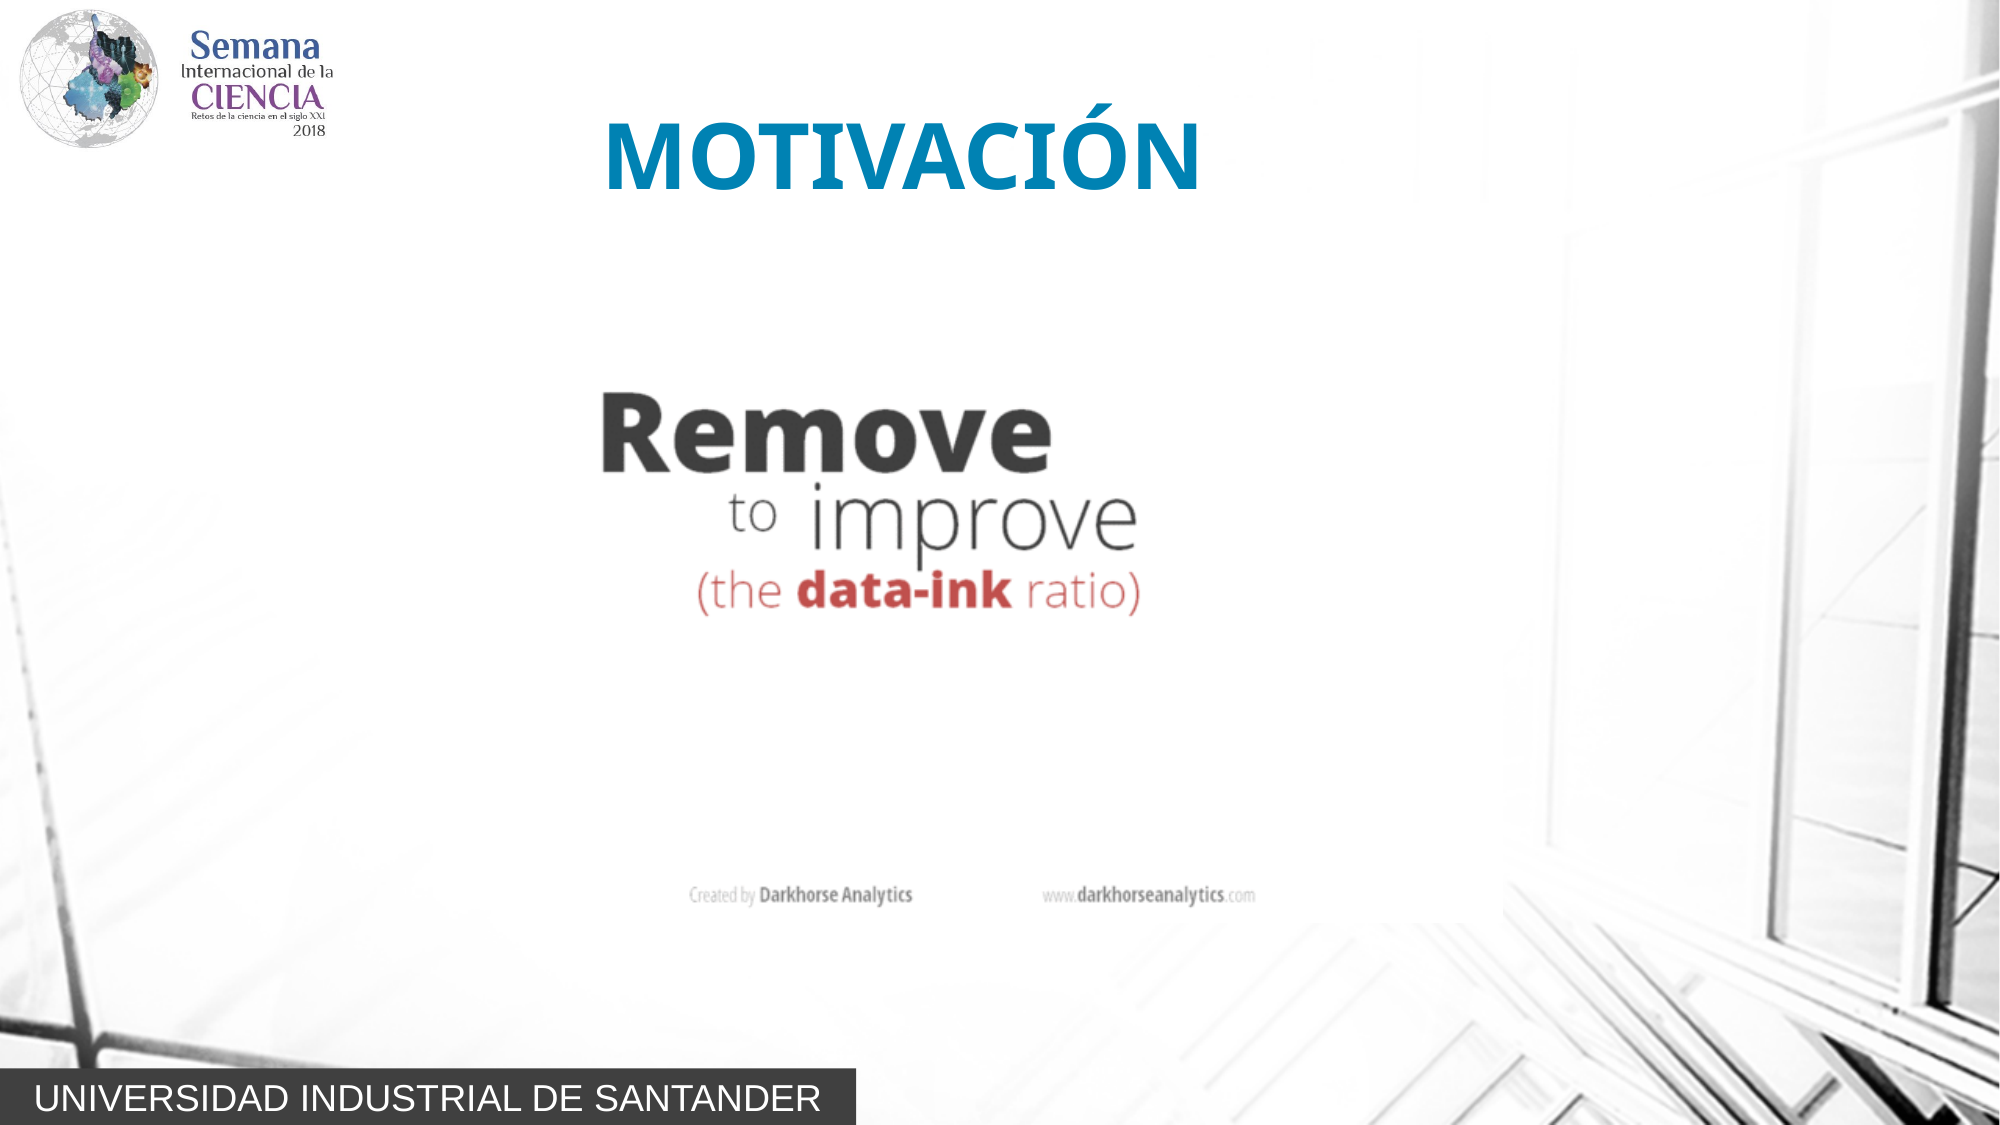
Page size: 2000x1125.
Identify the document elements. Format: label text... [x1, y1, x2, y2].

text_box UNIVERSIDAD INDUSTRIAL DE SANTANDER [0, 1068, 857, 1125]
picture [0, 0, 2000, 1125]
text_box MOTIVACIÓN [212, 90, 1595, 193]
